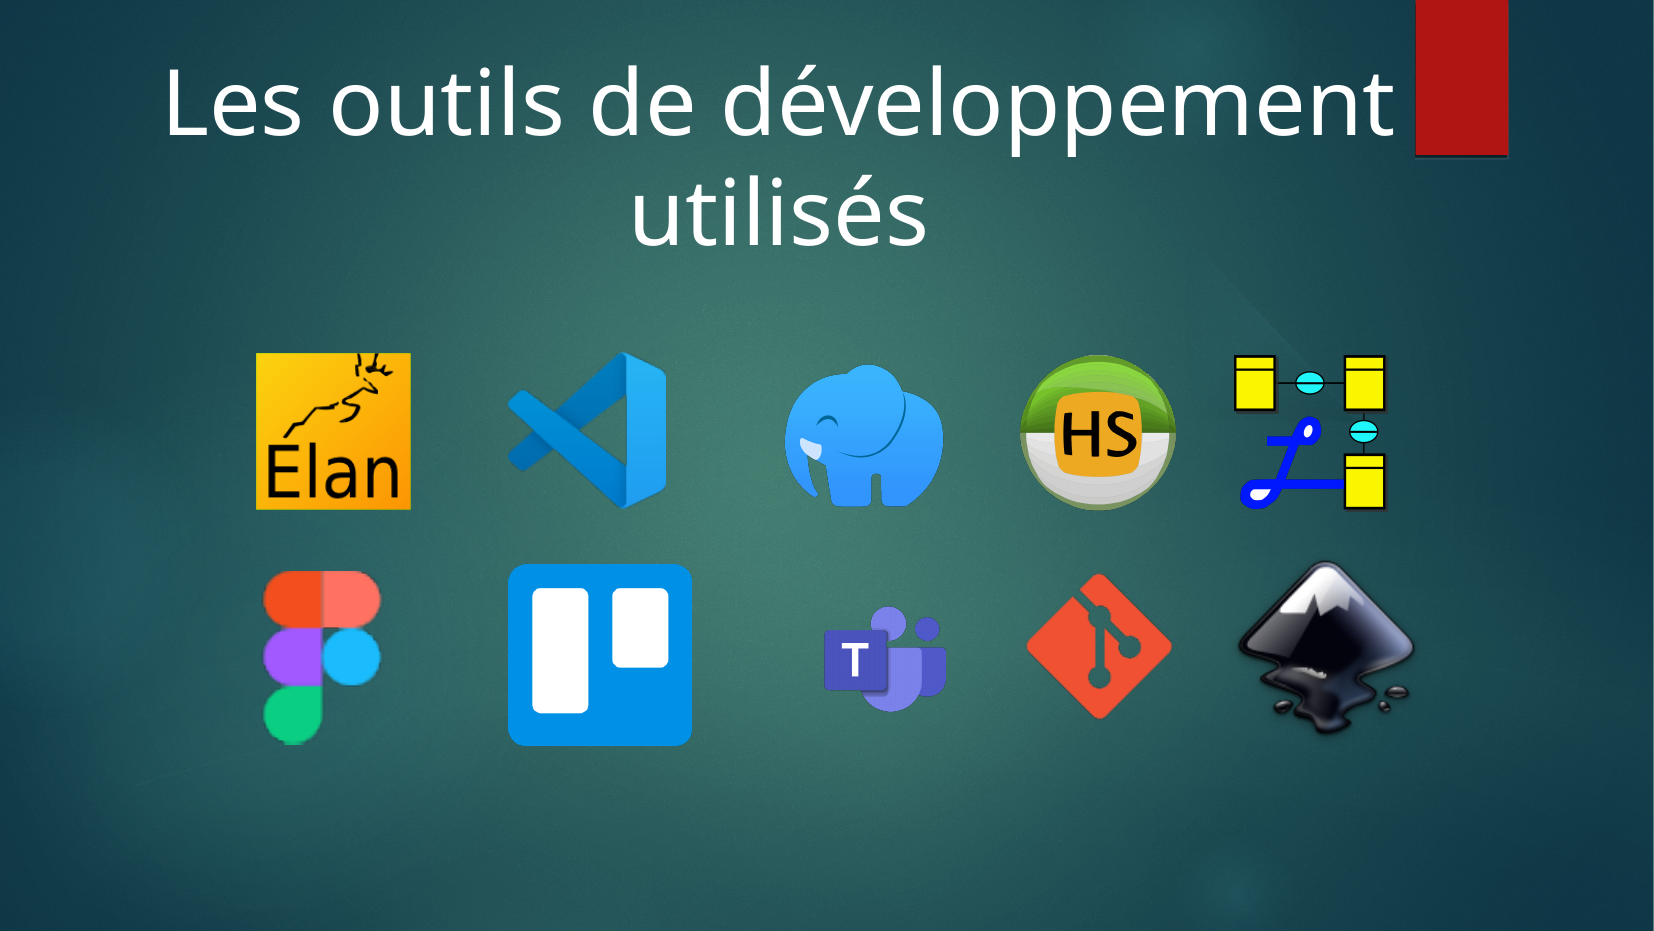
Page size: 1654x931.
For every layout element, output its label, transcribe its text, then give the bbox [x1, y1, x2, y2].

text_box Les outils de développement utilisés​ [96, 35, 1462, 271]
picture [0, 0, 1654, 931]
